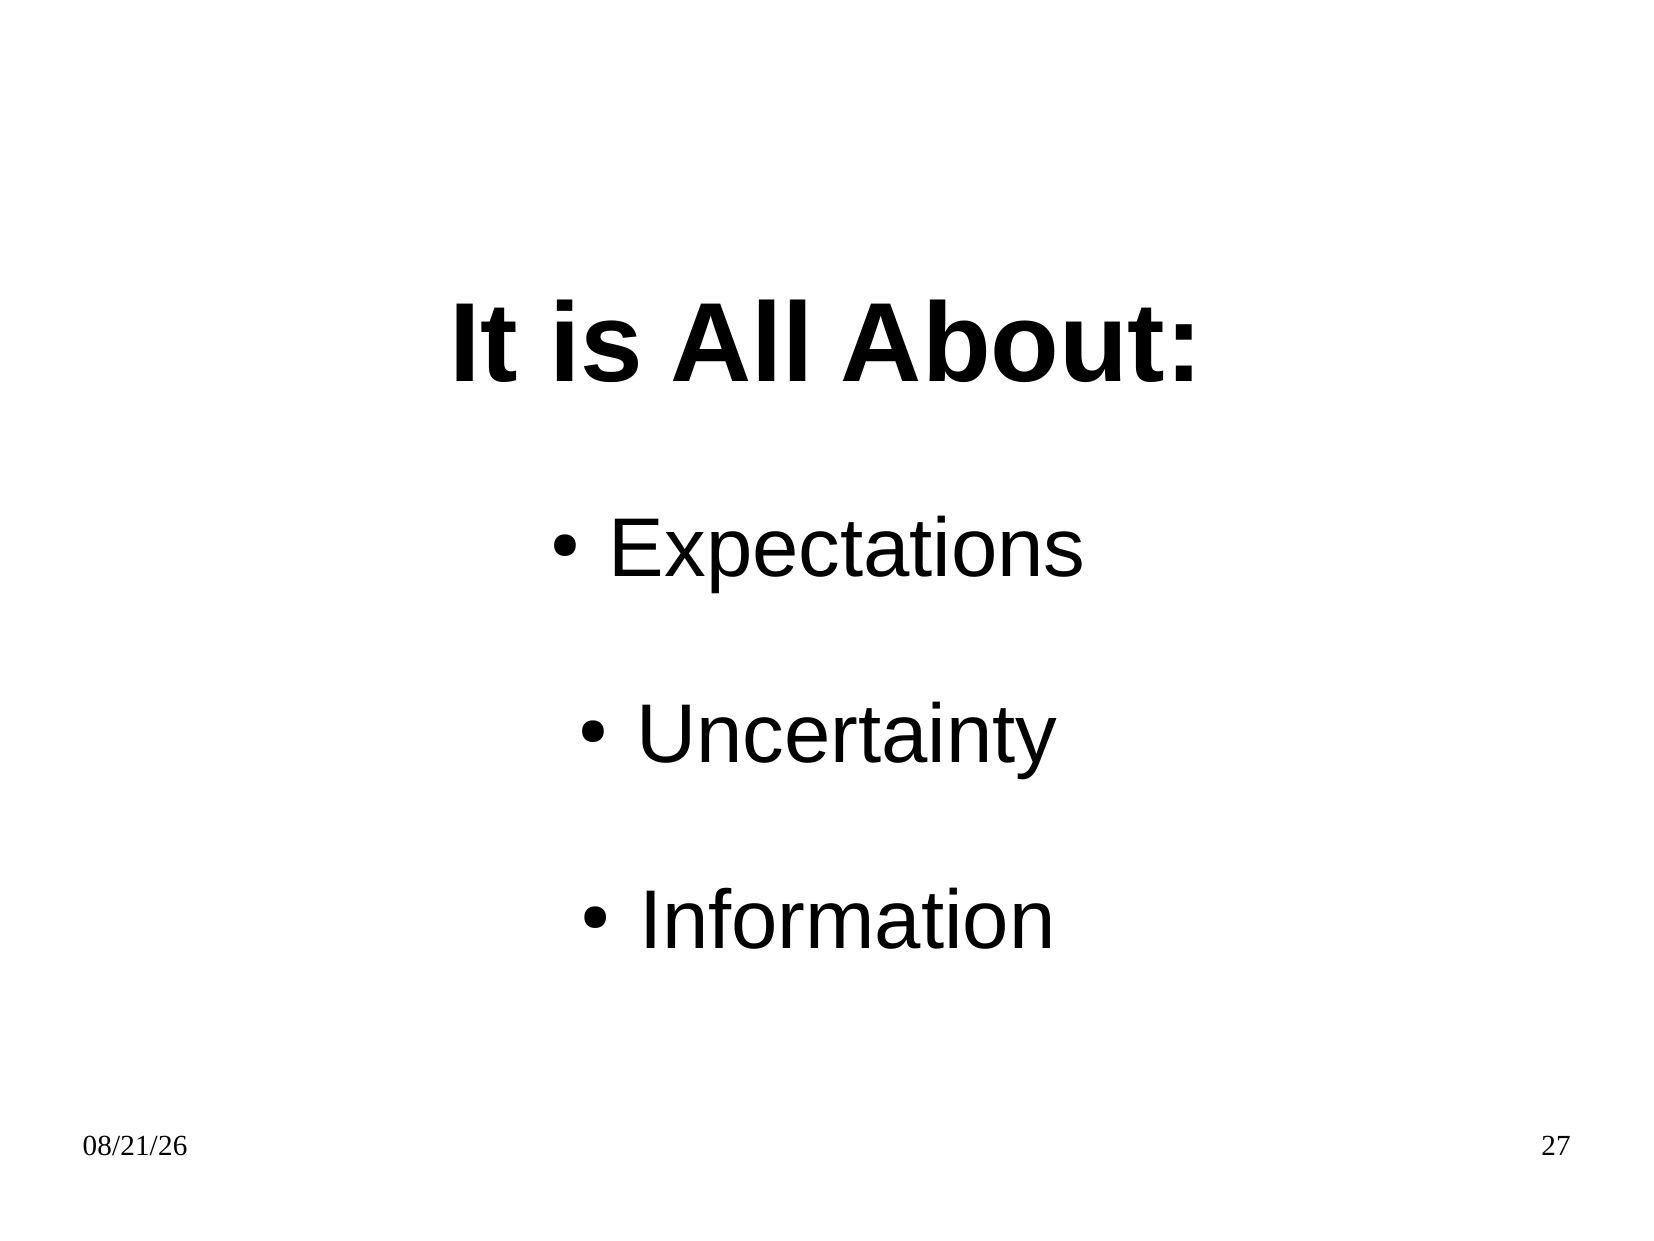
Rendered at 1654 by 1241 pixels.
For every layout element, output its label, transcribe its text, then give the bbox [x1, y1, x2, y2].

subtitle Expectations Uncertainty Information [76, 493, 1565, 973]
title It is All About: [82, 238, 1571, 446]
